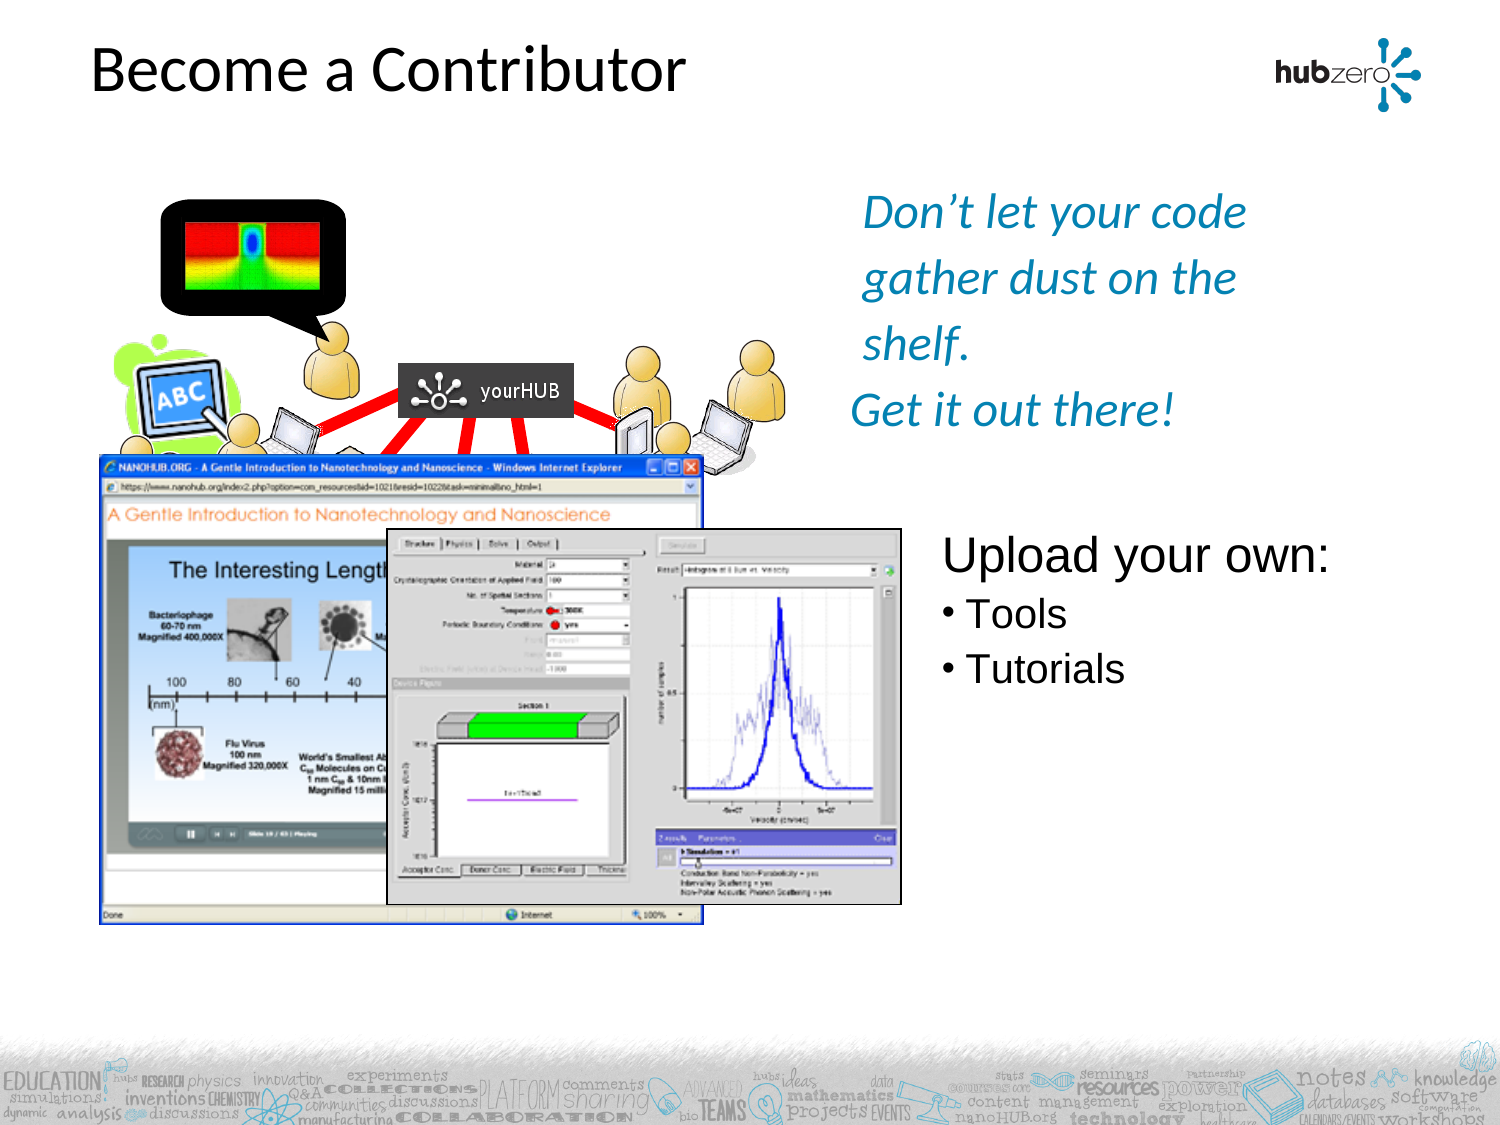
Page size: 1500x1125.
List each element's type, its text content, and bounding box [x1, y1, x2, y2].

picture [387, 529, 901, 904]
picture [398, 363, 574, 418]
picture [181, 217, 324, 295]
picture [99, 319, 789, 925]
text_box Don’t let your code gather dust on the shelf. Get it out there! [812, 164, 1363, 444]
text_box Upload your own: Tools Tutorials [927, 508, 1390, 700]
picture [1272, 35, 1424, 115]
text_box [161, 200, 346, 341]
title Become a Contributor [75, 12, 1249, 118]
picture [0, 1034, 1500, 1125]
